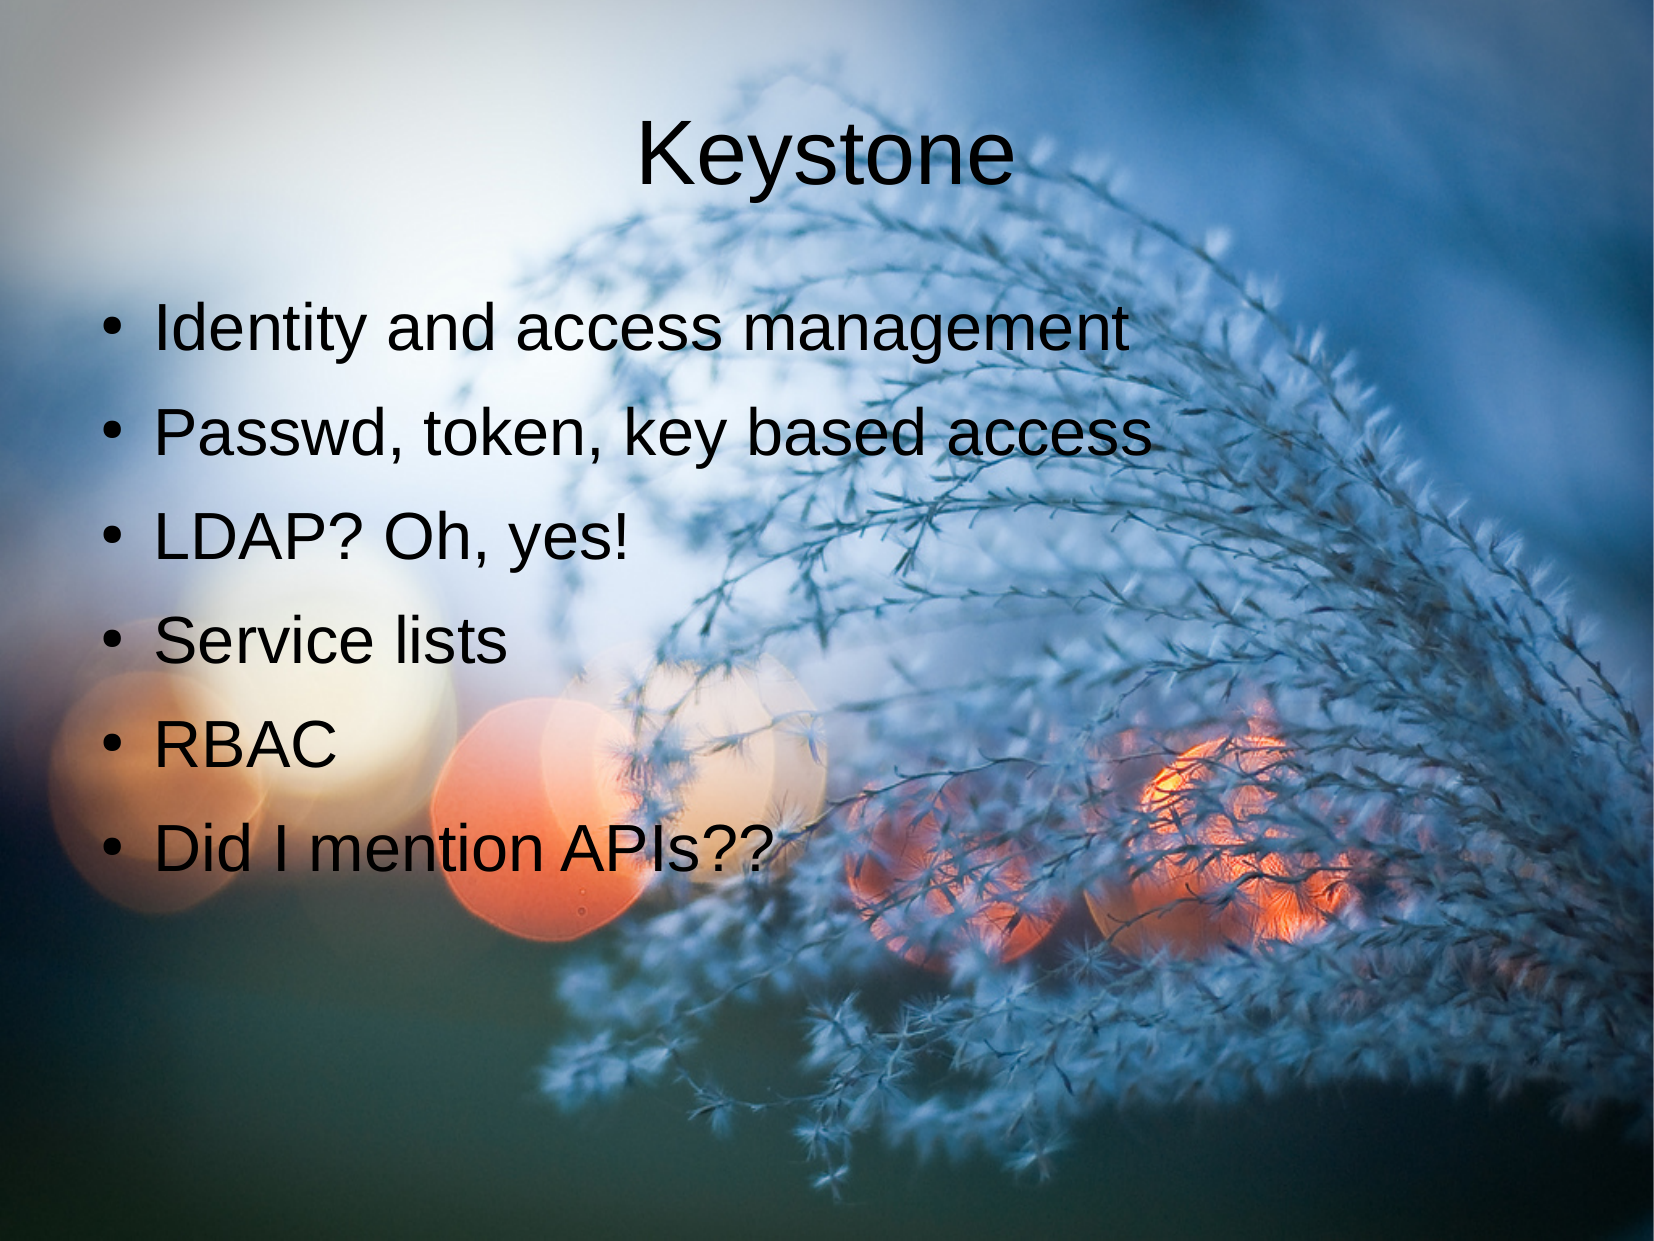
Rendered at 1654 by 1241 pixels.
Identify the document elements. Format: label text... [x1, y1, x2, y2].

list Identity and access management Passwd, token, key based access LDAP? Oh, yes! Service lists RBAC Did I mention APIs?? [82, 290, 1538, 1010]
picture [0, 0, 1654, 1241]
title Keystone [82, 49, 1571, 257]
